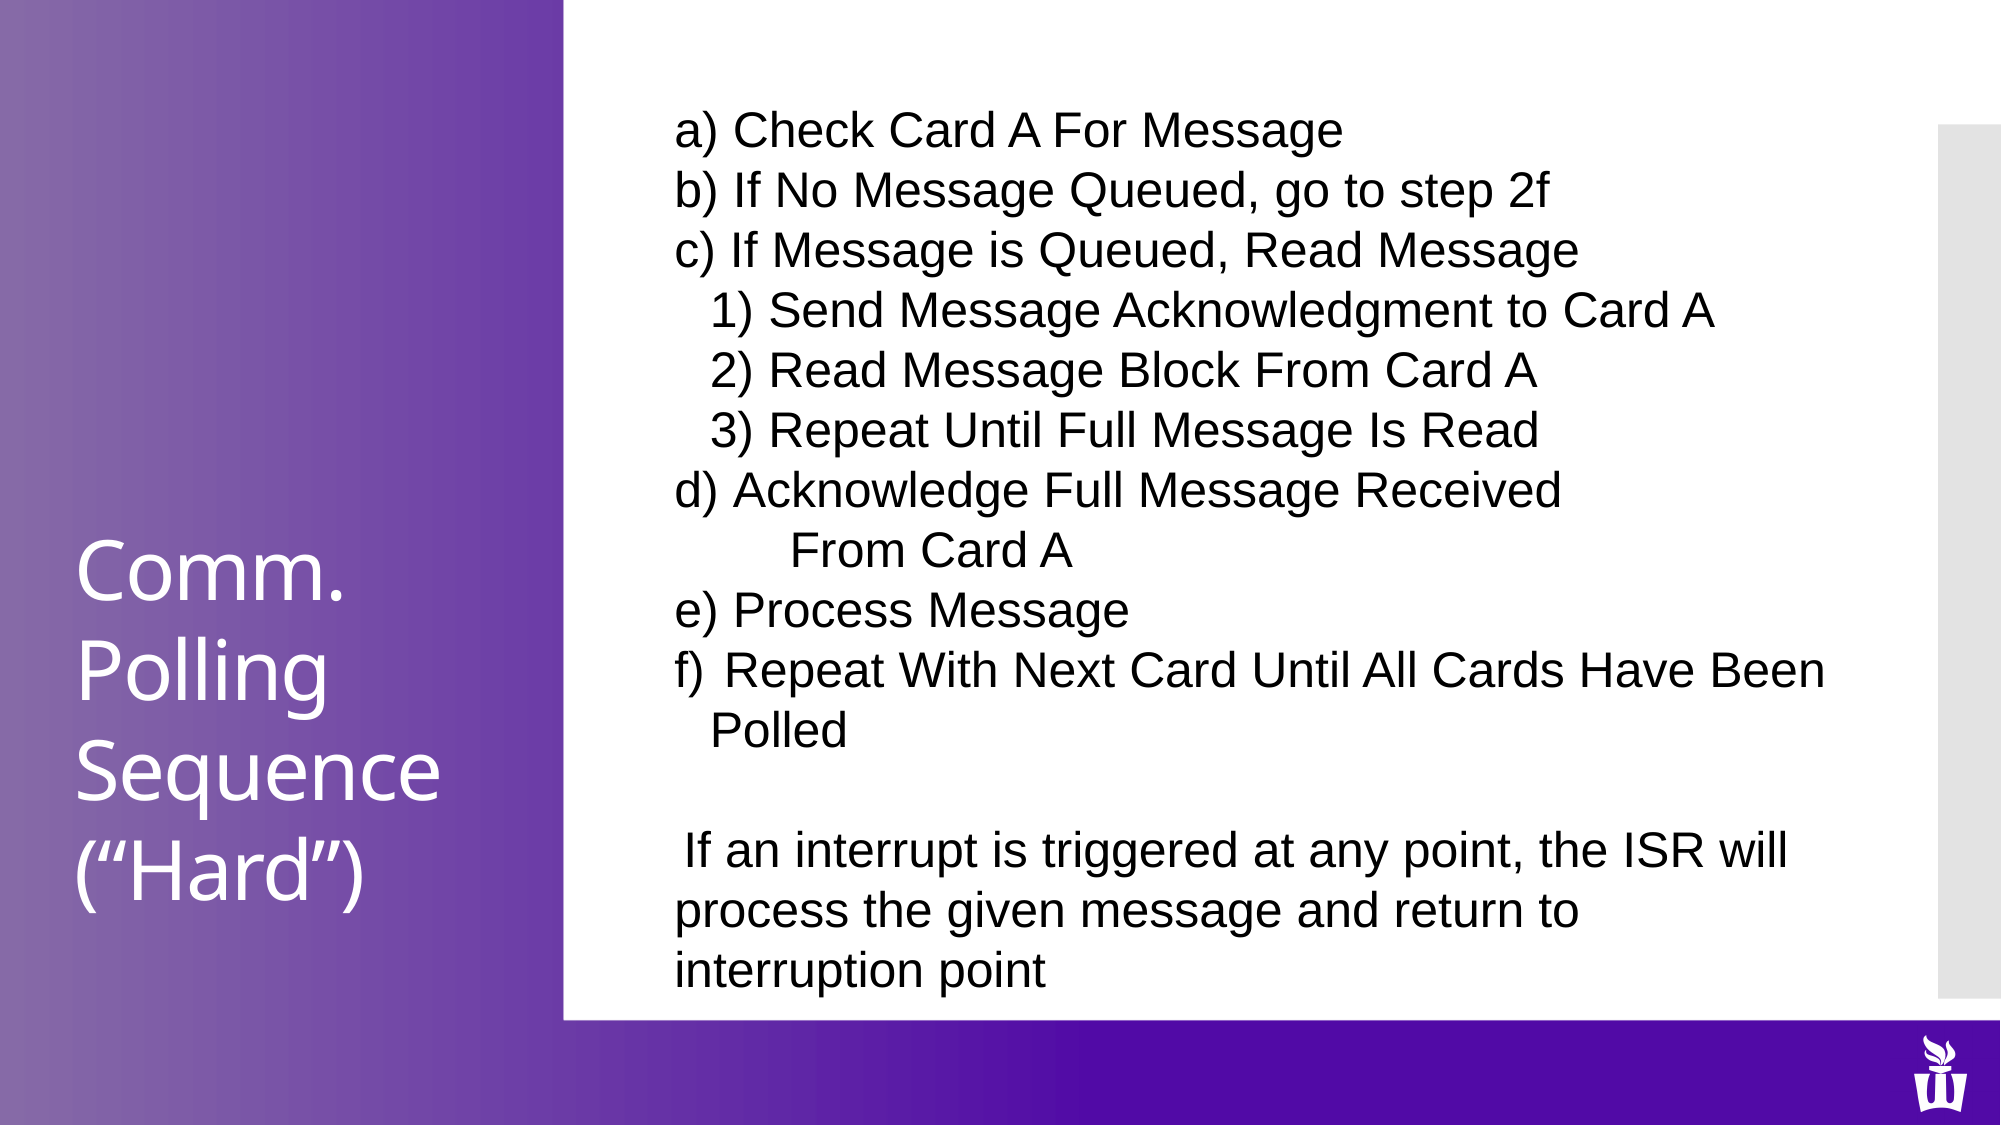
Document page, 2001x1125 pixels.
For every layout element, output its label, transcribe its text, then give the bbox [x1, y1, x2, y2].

text_box Comm. Polling Sequence (“Hard”) [60, 510, 624, 638]
text_box Check Card A For Message If No Message Queued, go to step 2f If Message is Queued, Read Message Send Message Acknowledgment to Card A Read Message Block From Card A Repeat Until Full Message Is Read Acknowledge Full Message Received From Card A Process Message Repeat With Next Card Until All Cards Have Been Polled If an interrupt is triggered at any point, the ISR will process the given message and return to interruption point [624, 29, 1843, 991]
picture [0, 0, 2000, 1125]
